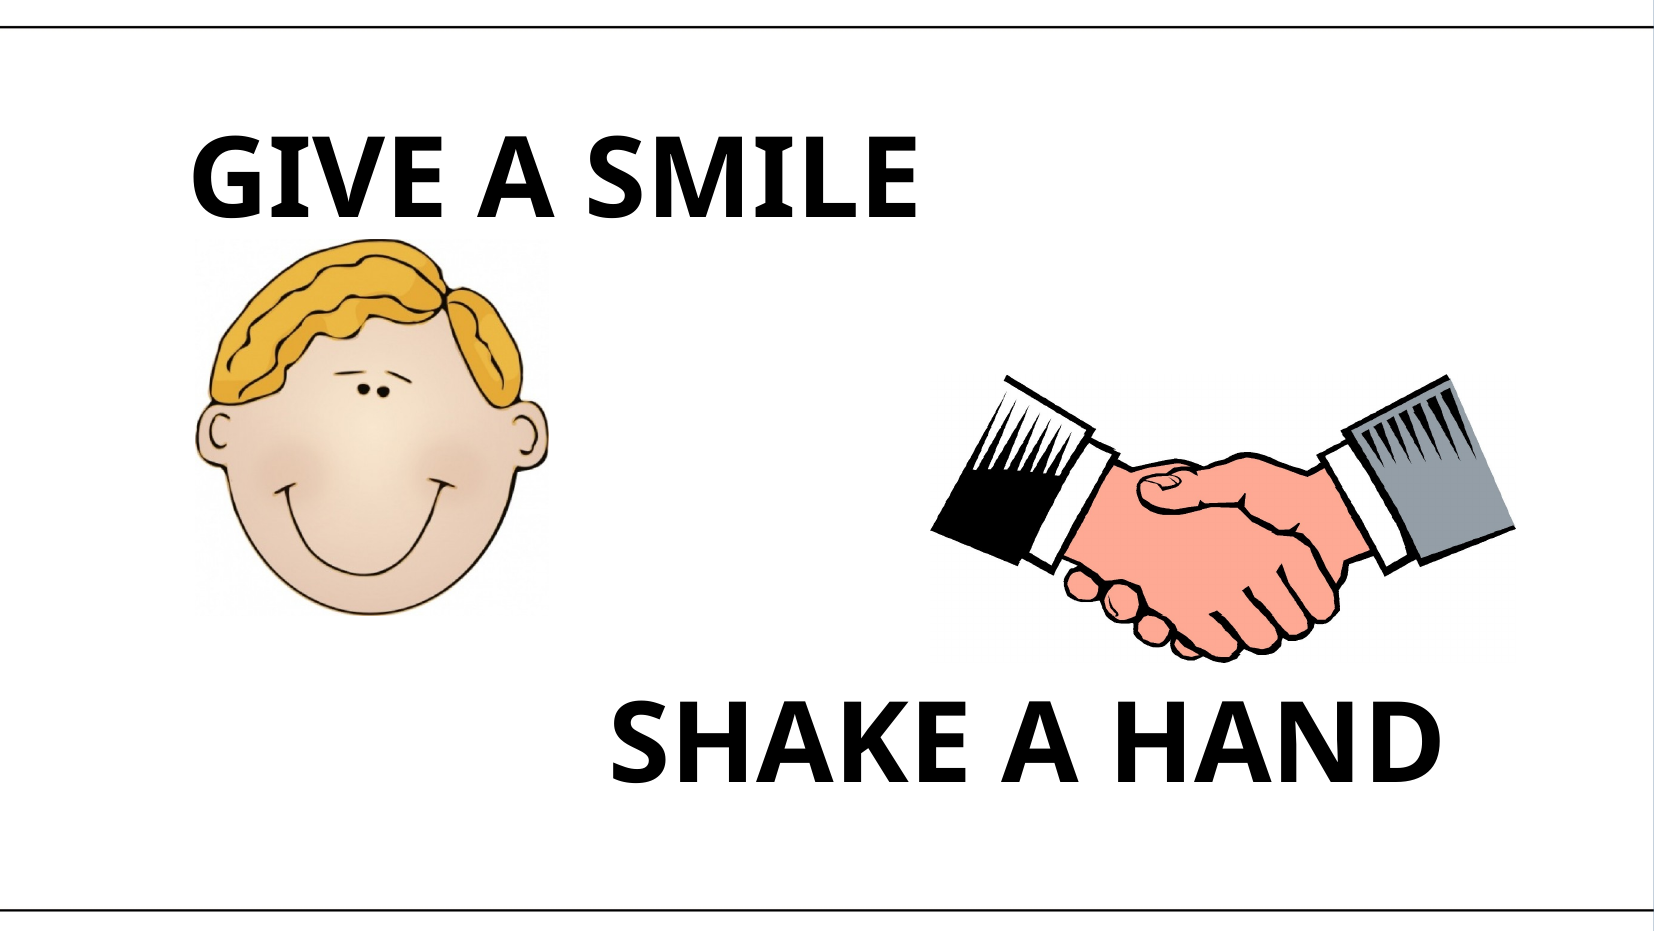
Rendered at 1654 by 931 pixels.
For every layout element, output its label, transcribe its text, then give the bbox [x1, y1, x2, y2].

picture [0, 0, 1654, 931]
text_box SHAKE A HAND [510, 654, 1546, 827]
text_box GIVE A SMILE [105, 90, 1006, 306]
